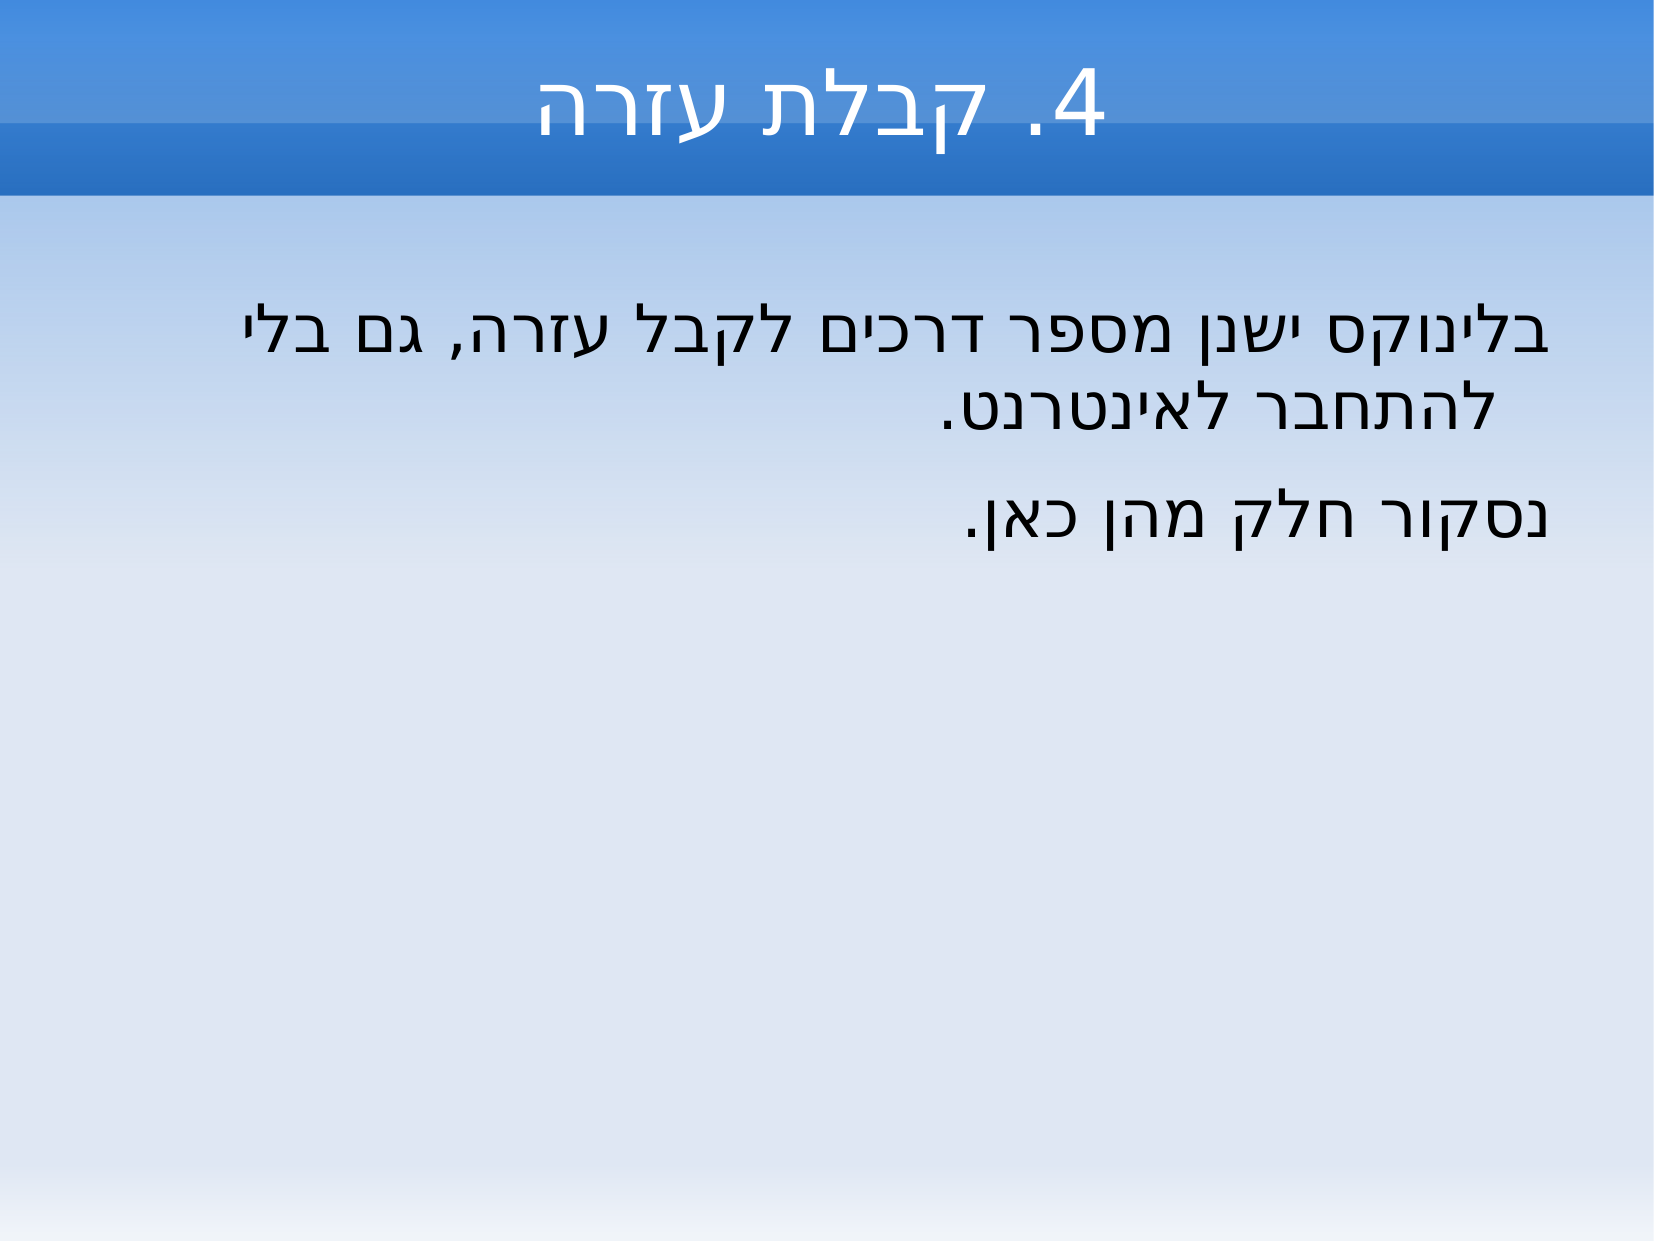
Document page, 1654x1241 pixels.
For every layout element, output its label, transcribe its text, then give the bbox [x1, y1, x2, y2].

title 4. קבלת עזרה [76, 0, 1565, 208]
list בלינוקס ישנן מספר דרכים לקבל עזרה, גם בלי להתחבר לאינטרנט. נסקור חלק מהן כאן. [82, 290, 1571, 1094]
picture [0, 0, 1654, 1241]
